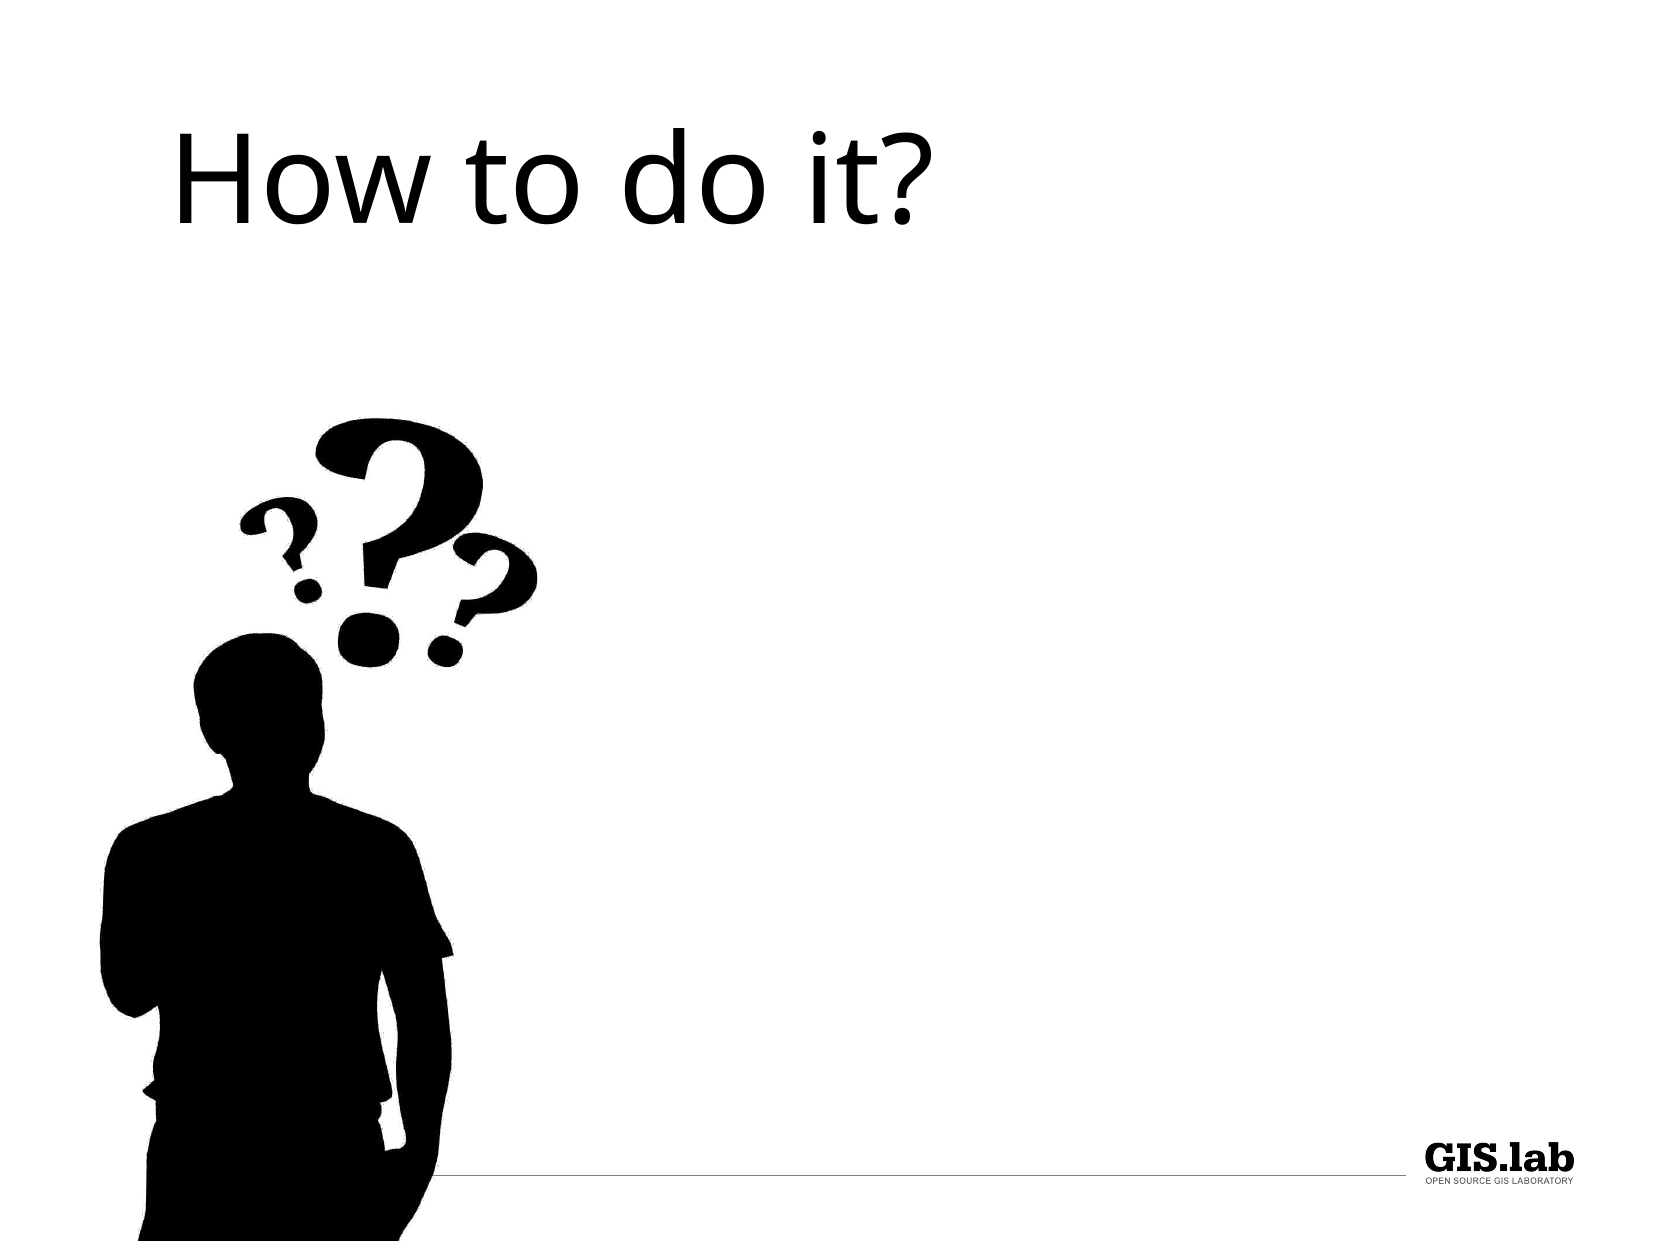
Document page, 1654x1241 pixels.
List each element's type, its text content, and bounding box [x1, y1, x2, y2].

text_box How to do it? [153, 82, 1134, 274]
picture [1423, 1139, 1576, 1188]
picture [70, 413, 556, 1241]
